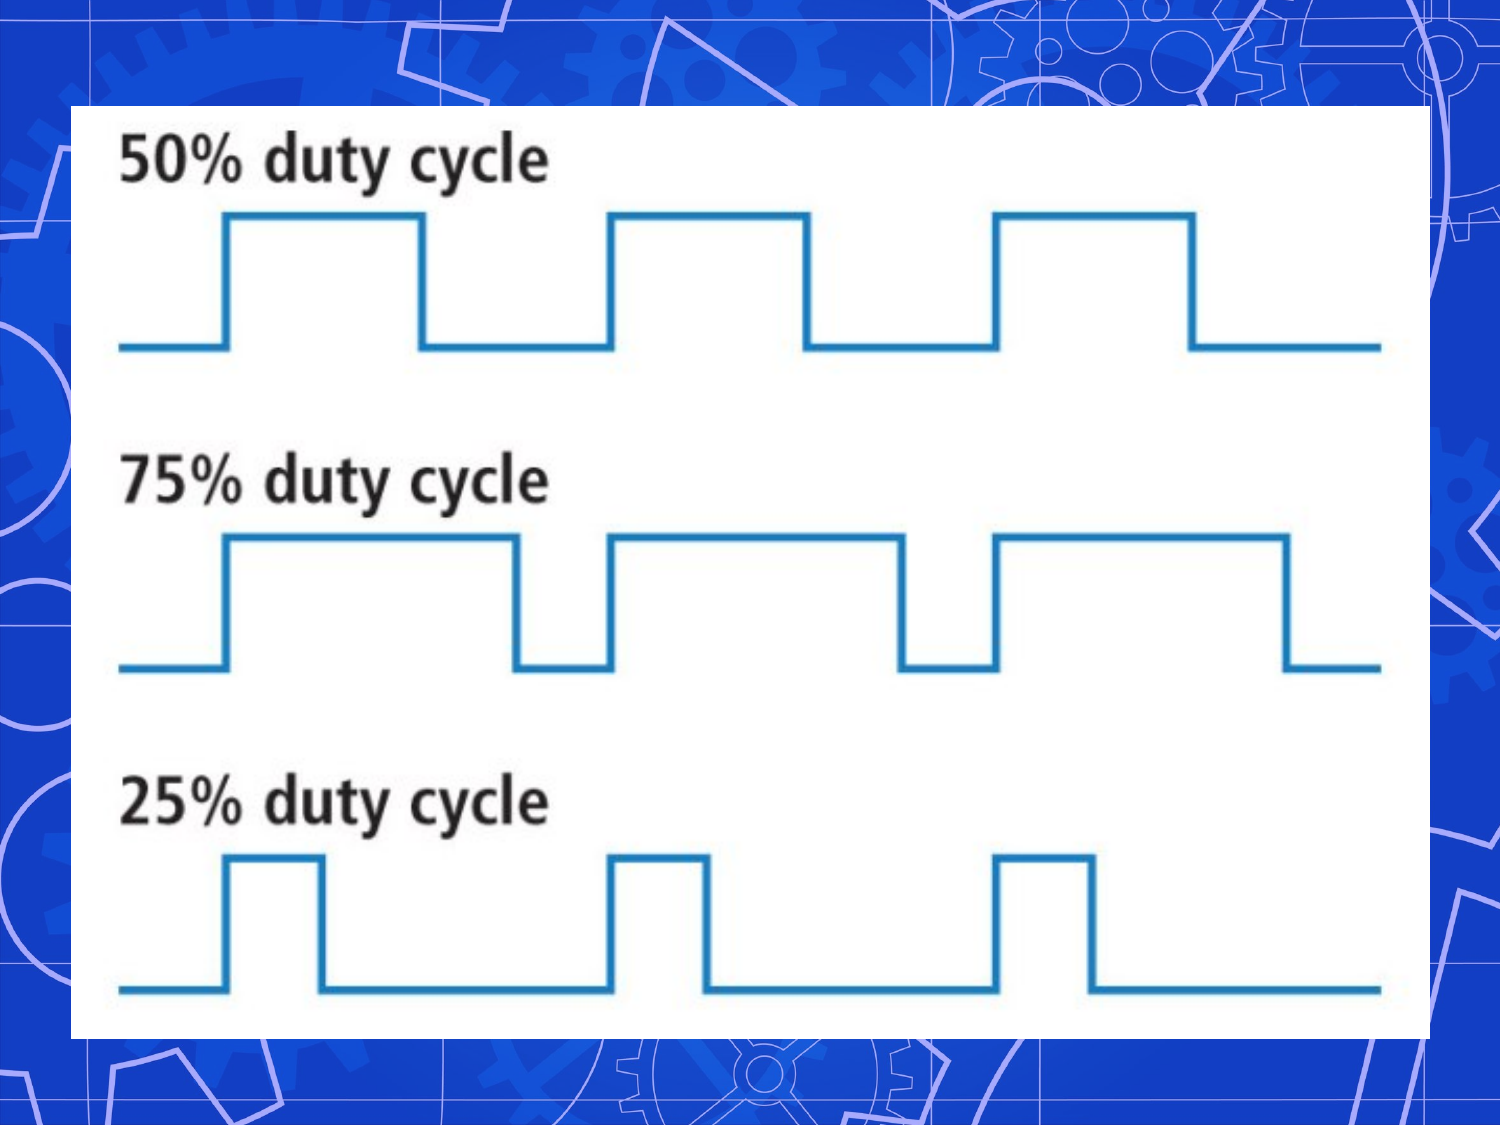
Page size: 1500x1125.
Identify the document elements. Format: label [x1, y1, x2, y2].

picture [71, 106, 1430, 1039]
